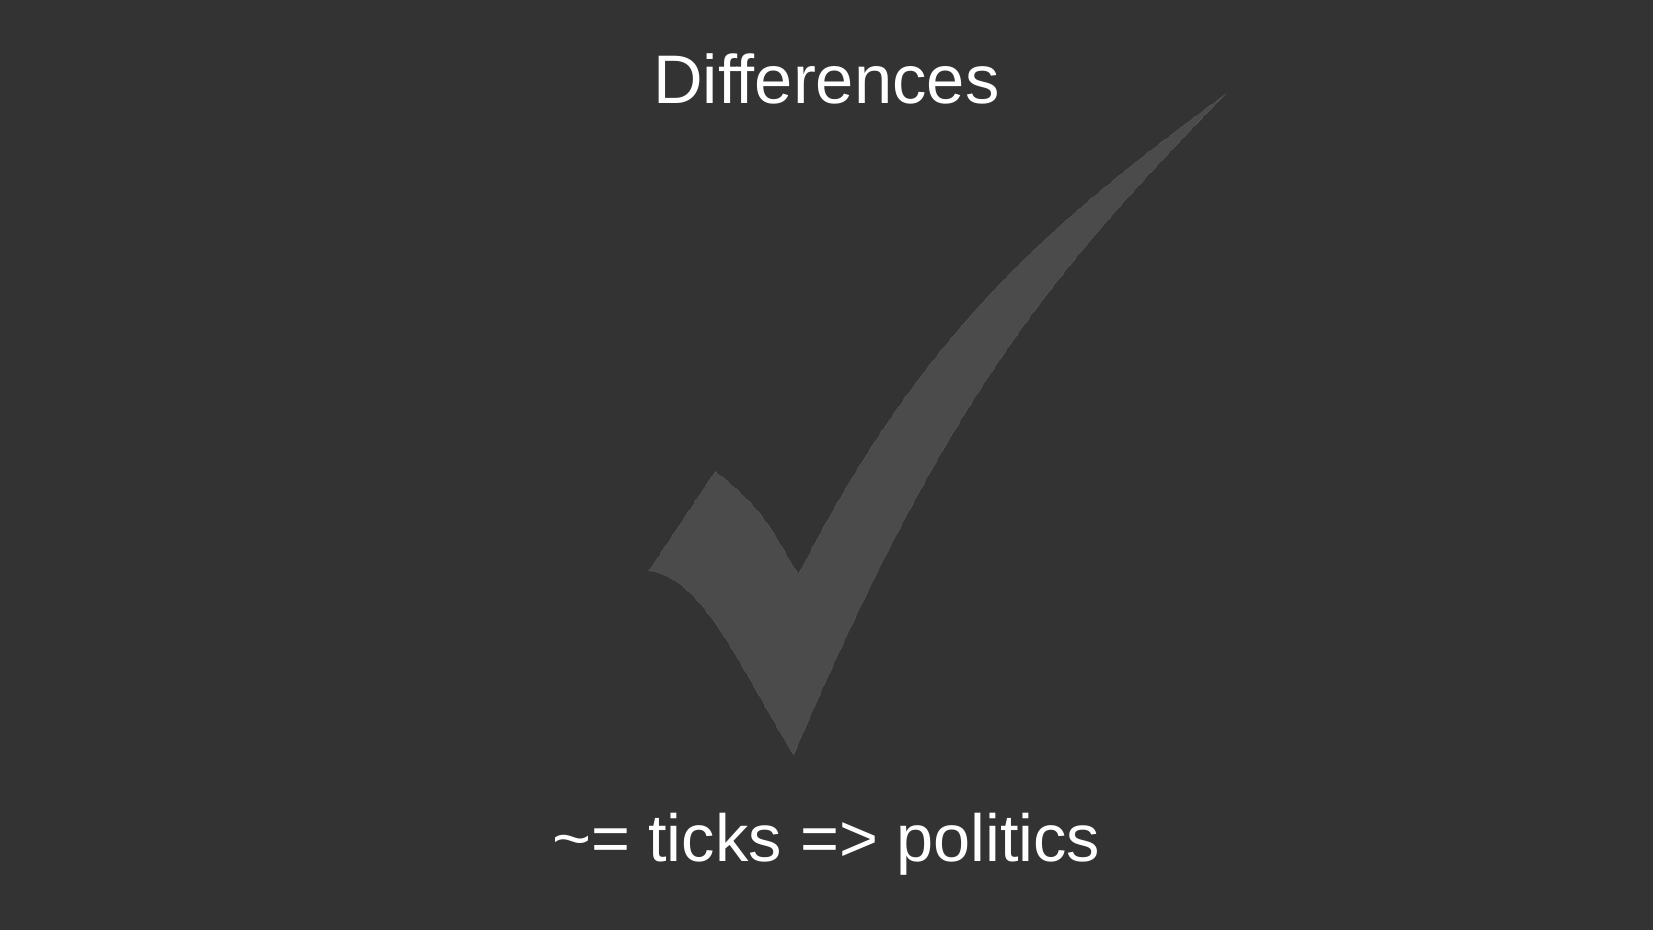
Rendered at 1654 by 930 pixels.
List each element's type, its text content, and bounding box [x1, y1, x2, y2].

picture [648, 92, 1227, 755]
title Differences [82, 1, 1571, 157]
title ~= ticks => politics [82, 734, 1571, 930]
